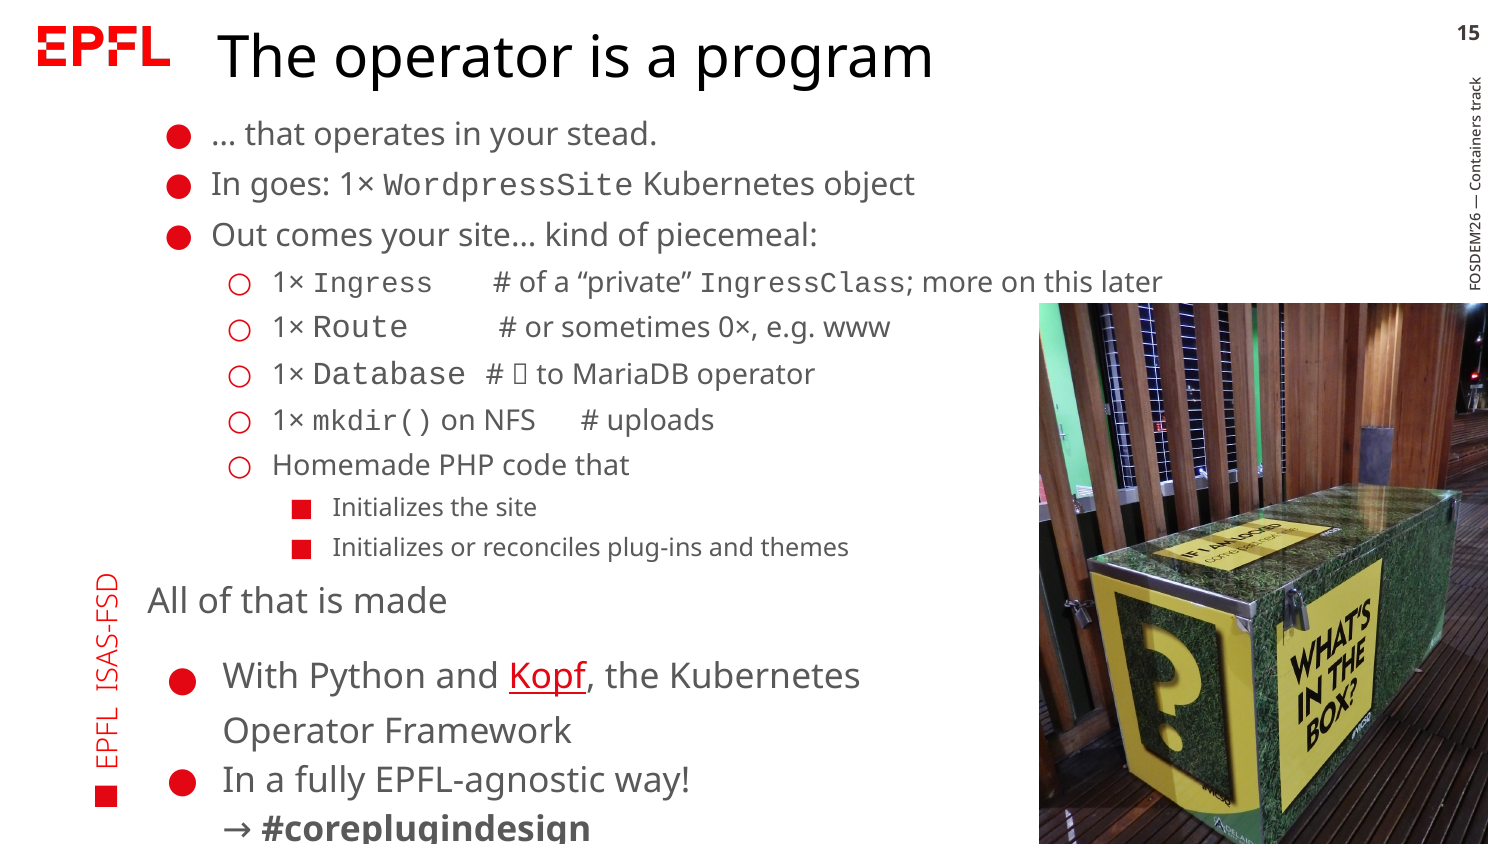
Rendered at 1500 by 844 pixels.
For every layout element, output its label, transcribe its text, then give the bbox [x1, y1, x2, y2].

picture [38, 26, 170, 66]
slide_number <number> [1415, 0, 1496, 65]
list … that operates in your stead. In goes: 1× WordpressSite Kubernetes object Out comes your site… kind of piecemeal: 1× Ingress # of a “private” IngressClass; more on this later 1× Route # or sometimes 0×, e.g. www 1× Database # 🏈 to MariaDB operator 1× mkdir() on NFS # uploads Homemade PHP code that Initializes the site Initializes or reconciles plug-ins and themes [135, 89, 1383, 581]
title The operator is a program [202, 0, 1449, 166]
text_box All of that is made With Python and Kopf, the Kubernetes Operator Framework In a fully EPFL-agnostic way! → #coreplugindesign [132, 557, 1025, 782]
picture [1039, 303, 1488, 844]
